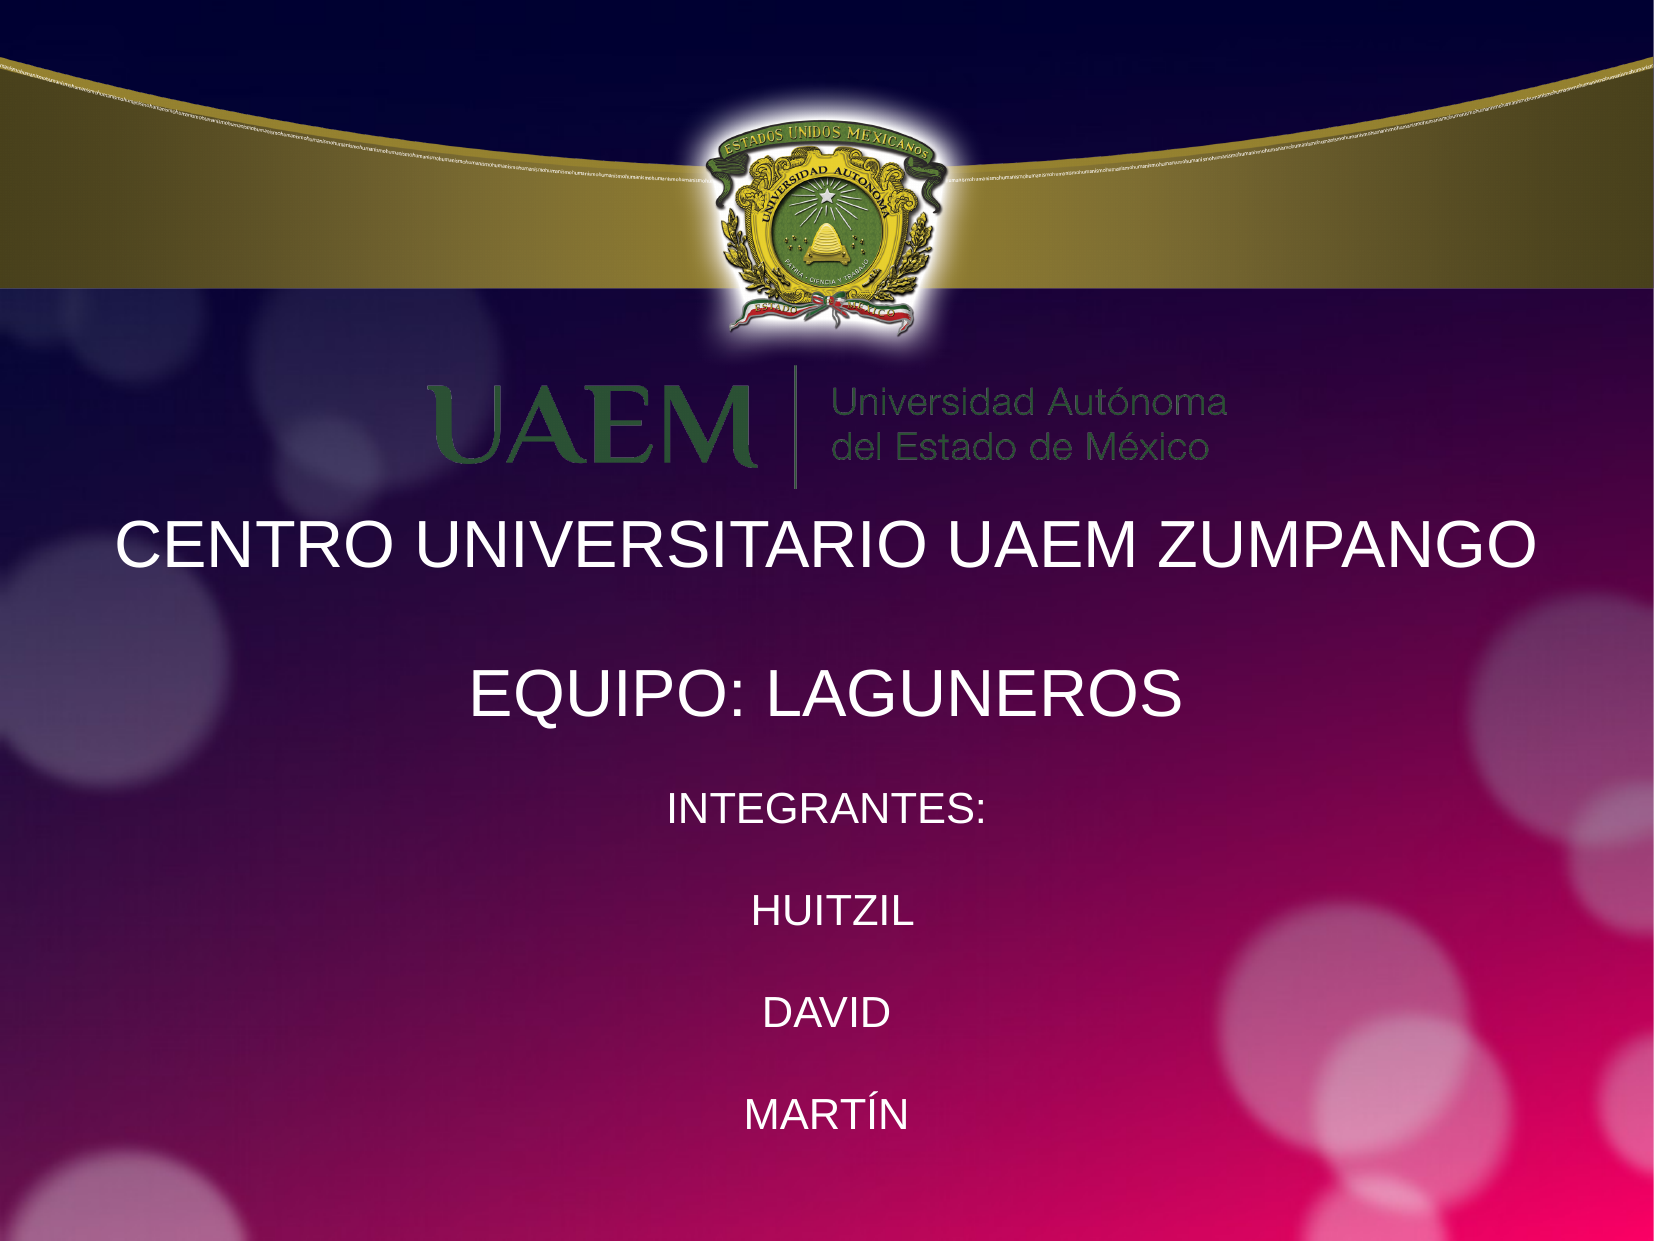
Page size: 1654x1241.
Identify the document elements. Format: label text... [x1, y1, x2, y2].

subtitle CENTRO UNIVERSITARIO UAEM ZUMPANGO EQUIPO: LAGUNEROS INTEGRANTES: HUITZIL DAVID MARTÍN [82, 514, 1571, 1241]
picture [0, 0, 1654, 1241]
